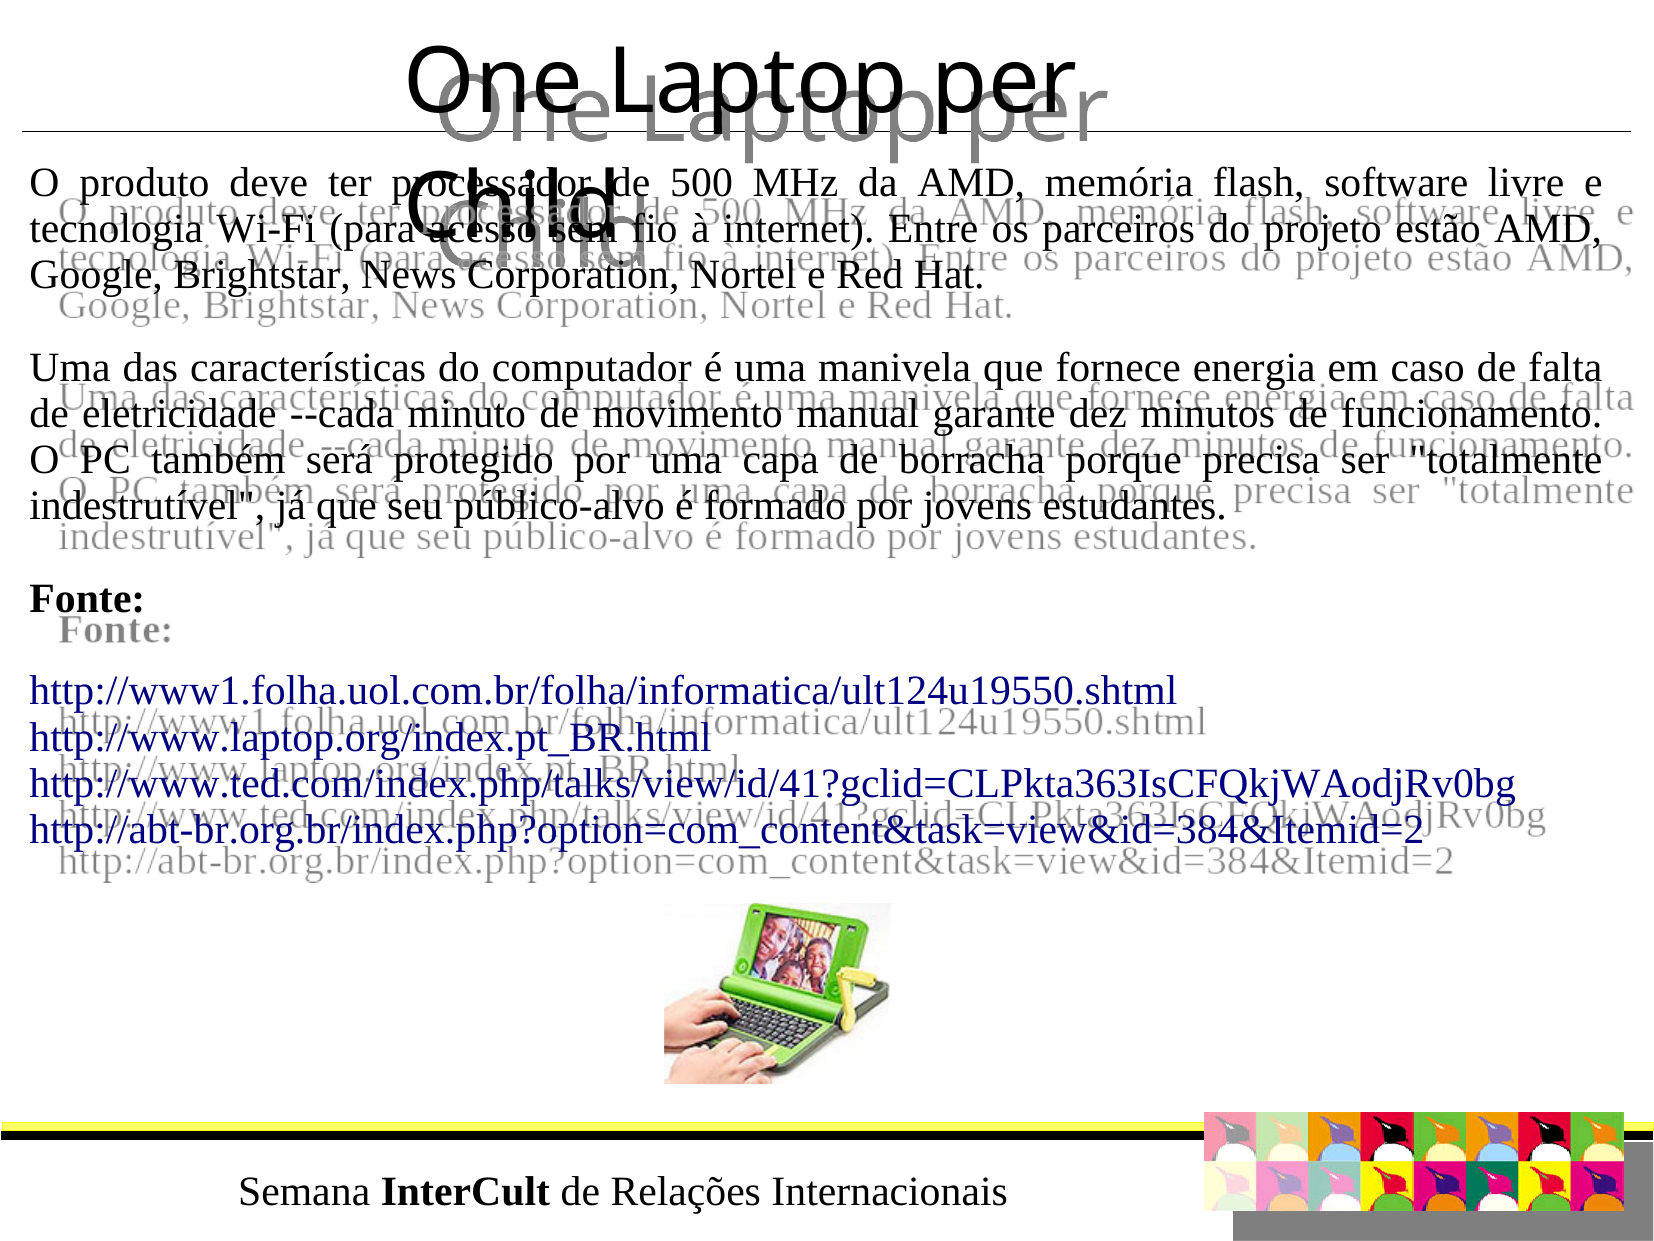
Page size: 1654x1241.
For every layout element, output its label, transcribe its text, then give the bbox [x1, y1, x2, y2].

text_box O produto deve ter processador de 500 MHz da AMD, memória flash, software livre e tecnologia Wi-Fi (para acesso sem fio à internet). Entre os parceiros do projeto estão AMD, Google, Brightstar, News Corporation, Nortel e Red Hat. Uma das características do computador é uma manivela que fornece energia em caso de falta de eletricidade --cada minuto de movimento manual garante dez minutos de funcionamento. O PC também será protegido por uma capa de borracha porque precisa ser "totalmente indestrutível", já que seu público-alvo é formado por jovens estudantes. Fonte: http://www1.folha.uol.com.br/folha/informatica/ult124u19550.shtml http://www.laptop.org/index.pt_BR.html http://www.ted.com/index.php/talks/view/id/41?gclid=CLPkta363IsCFQkjWAodjRv0bg http://abt-br.org.br/index.php?option=com_content&task=view&id=384&Itemid=2 [29, 158, 1605, 853]
text_box [1, 1122, 1204, 1140]
chart [1204, 1112, 1624, 1211]
text_box Semana InterCult de Relações Internacionais [238, 1168, 1009, 1217]
text_box [1624, 1122, 1654, 1140]
picture [664, 903, 899, 1084]
text_box One Laptop per Child [403, 14, 1264, 125]
